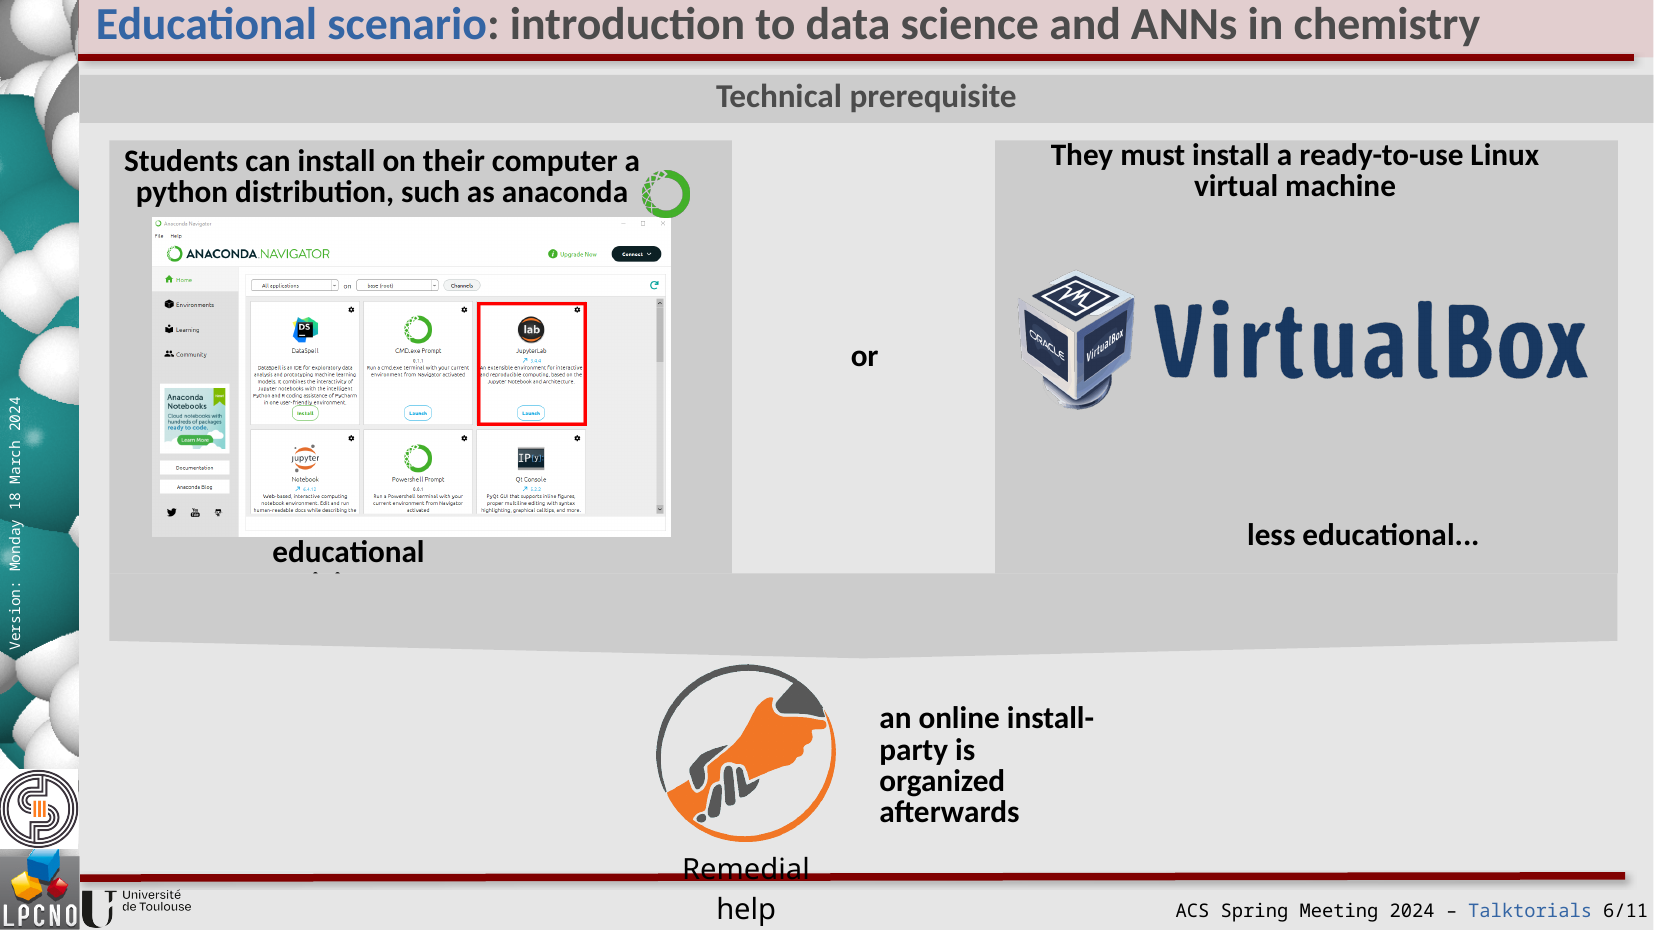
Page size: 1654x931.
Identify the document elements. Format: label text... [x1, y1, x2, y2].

text_box [109, 140, 1618, 659]
text_box Remedial help [638, 841, 854, 888]
picture [1017, 269, 1598, 410]
text_box They must install a ready-to-use Linux virtual machine [1036, 134, 1618, 212]
picture [152, 170, 690, 537]
text_box an online install-party is organized afterwards [864, 698, 1113, 838]
picture [0, 0, 80, 930]
text_box Technical prerequisite [79, 74, 1654, 123]
text_box or [836, 335, 894, 382]
picture [656, 664, 836, 842]
text_box less educational... [1232, 514, 1516, 561]
title Educational scenario: introduction to data science and ANNs in chemistry [78, 0, 1654, 58]
picture [82, 889, 191, 928]
text_box Students can install on their computer a python distribution, such as anaconda [109, 140, 749, 218]
text_box educational activity [257, 532, 542, 573]
